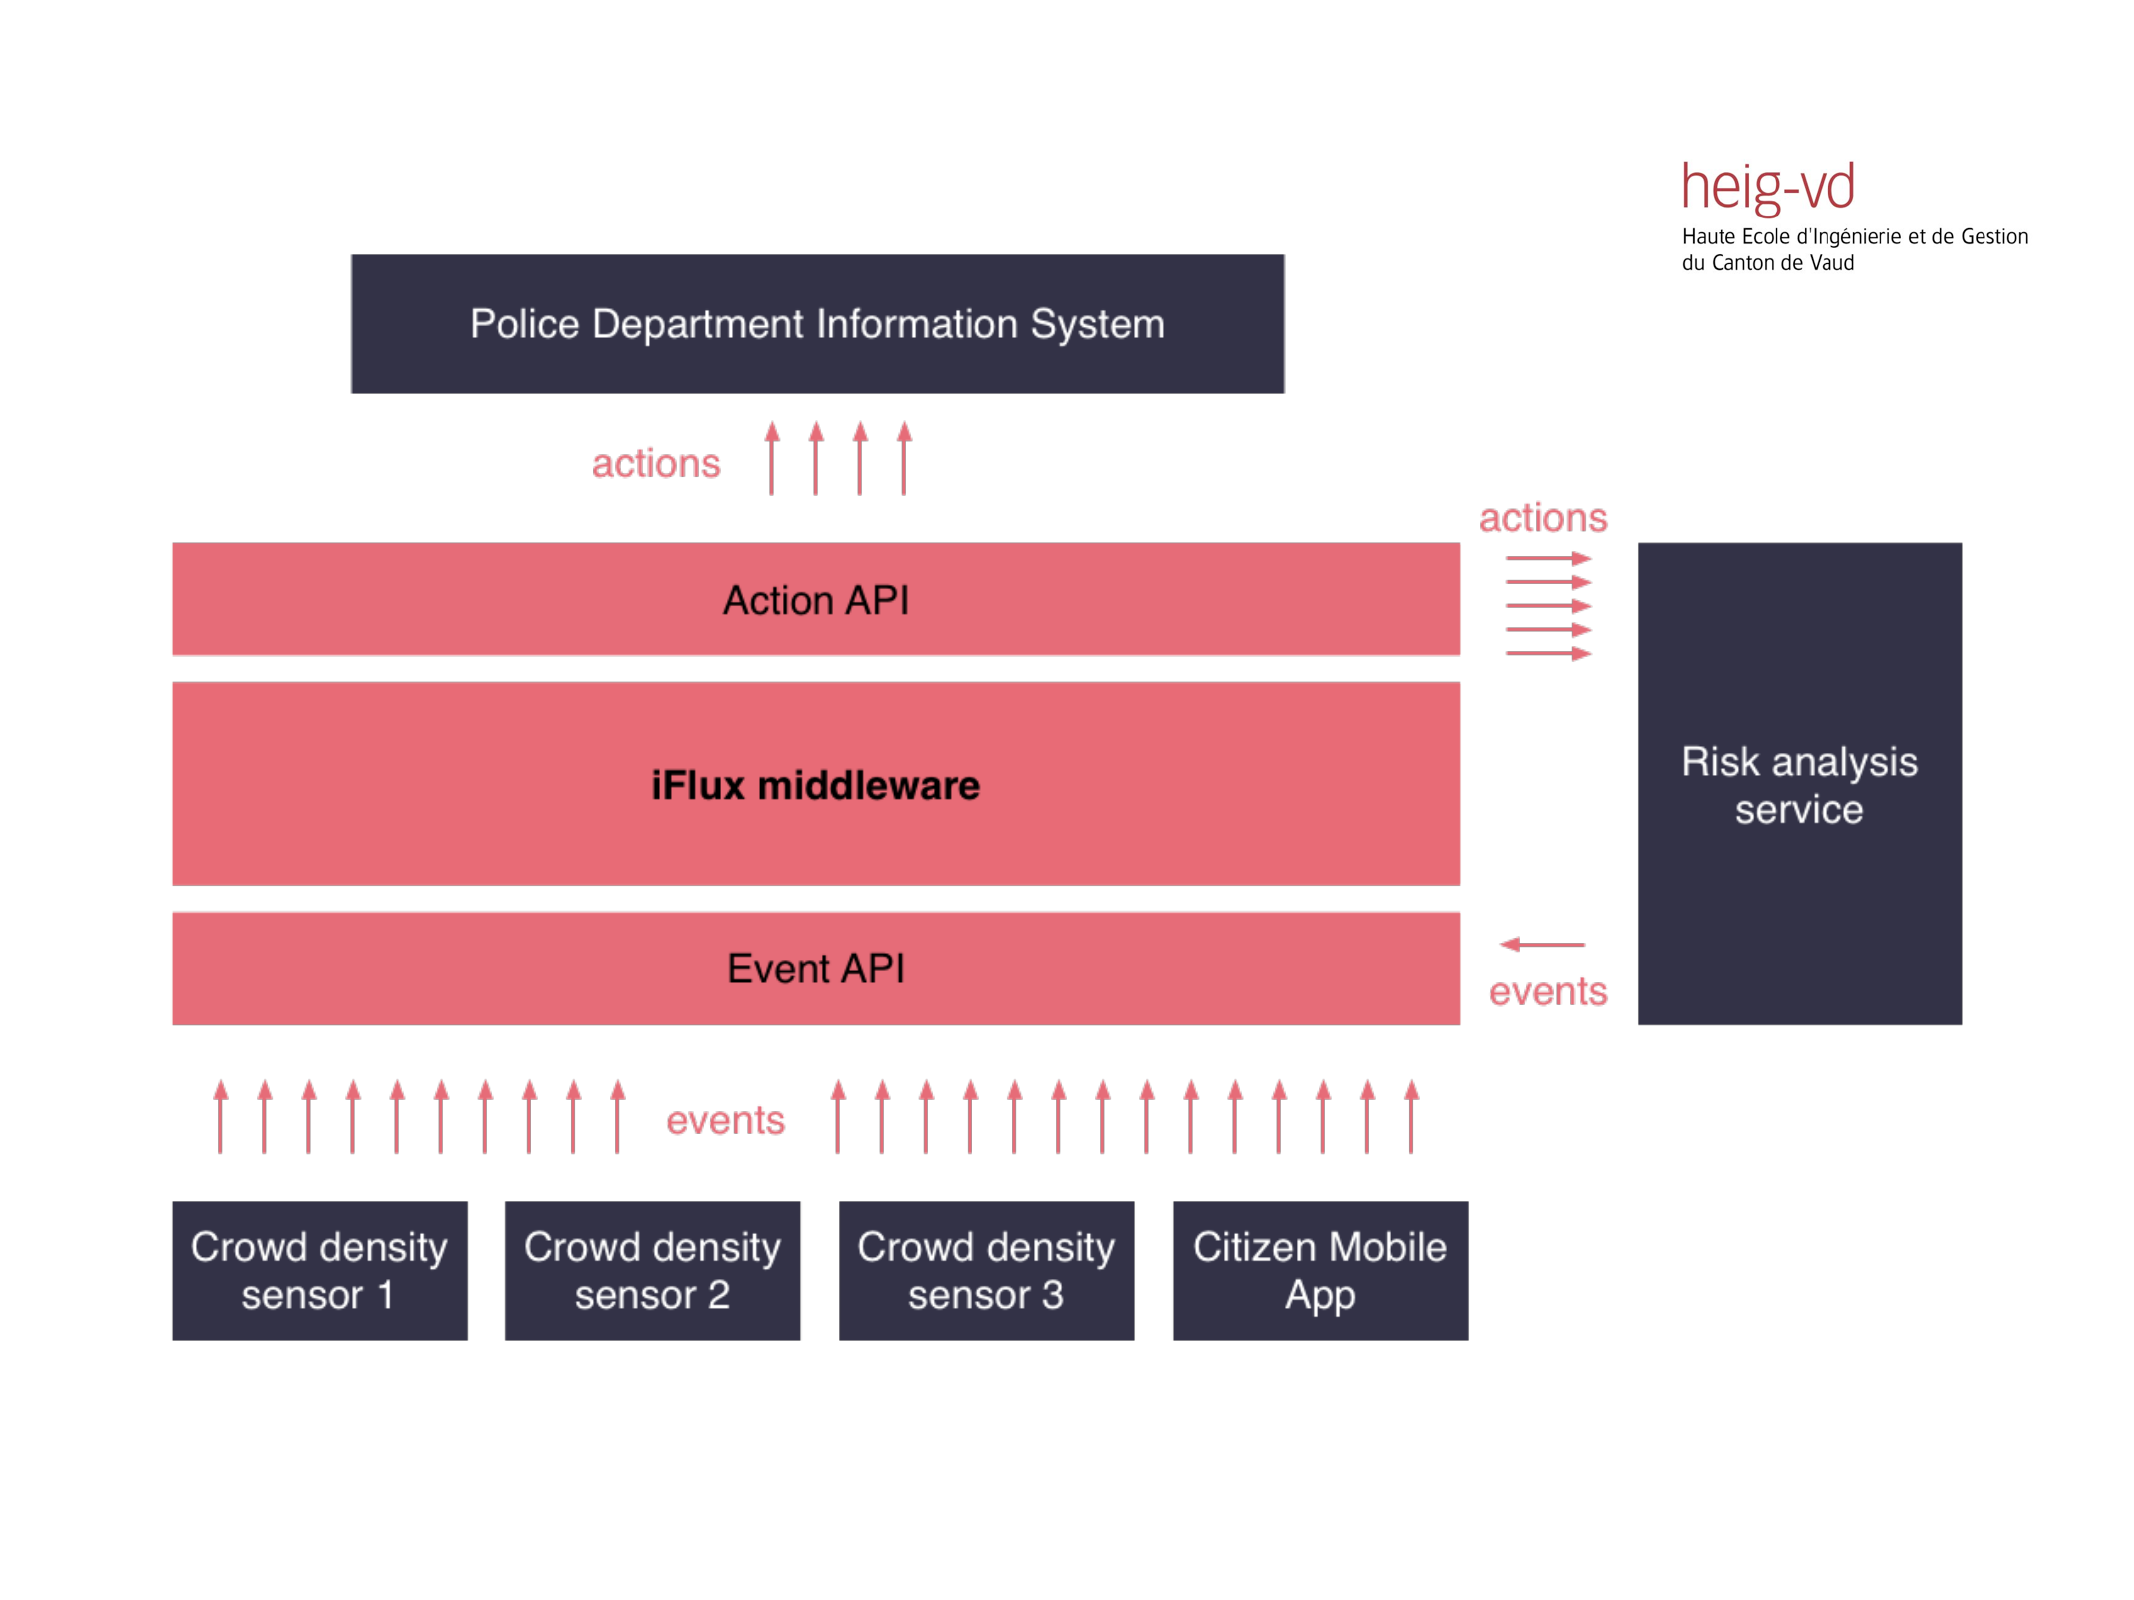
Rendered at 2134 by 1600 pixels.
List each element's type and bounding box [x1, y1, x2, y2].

picture [0, 85, 2134, 1514]
